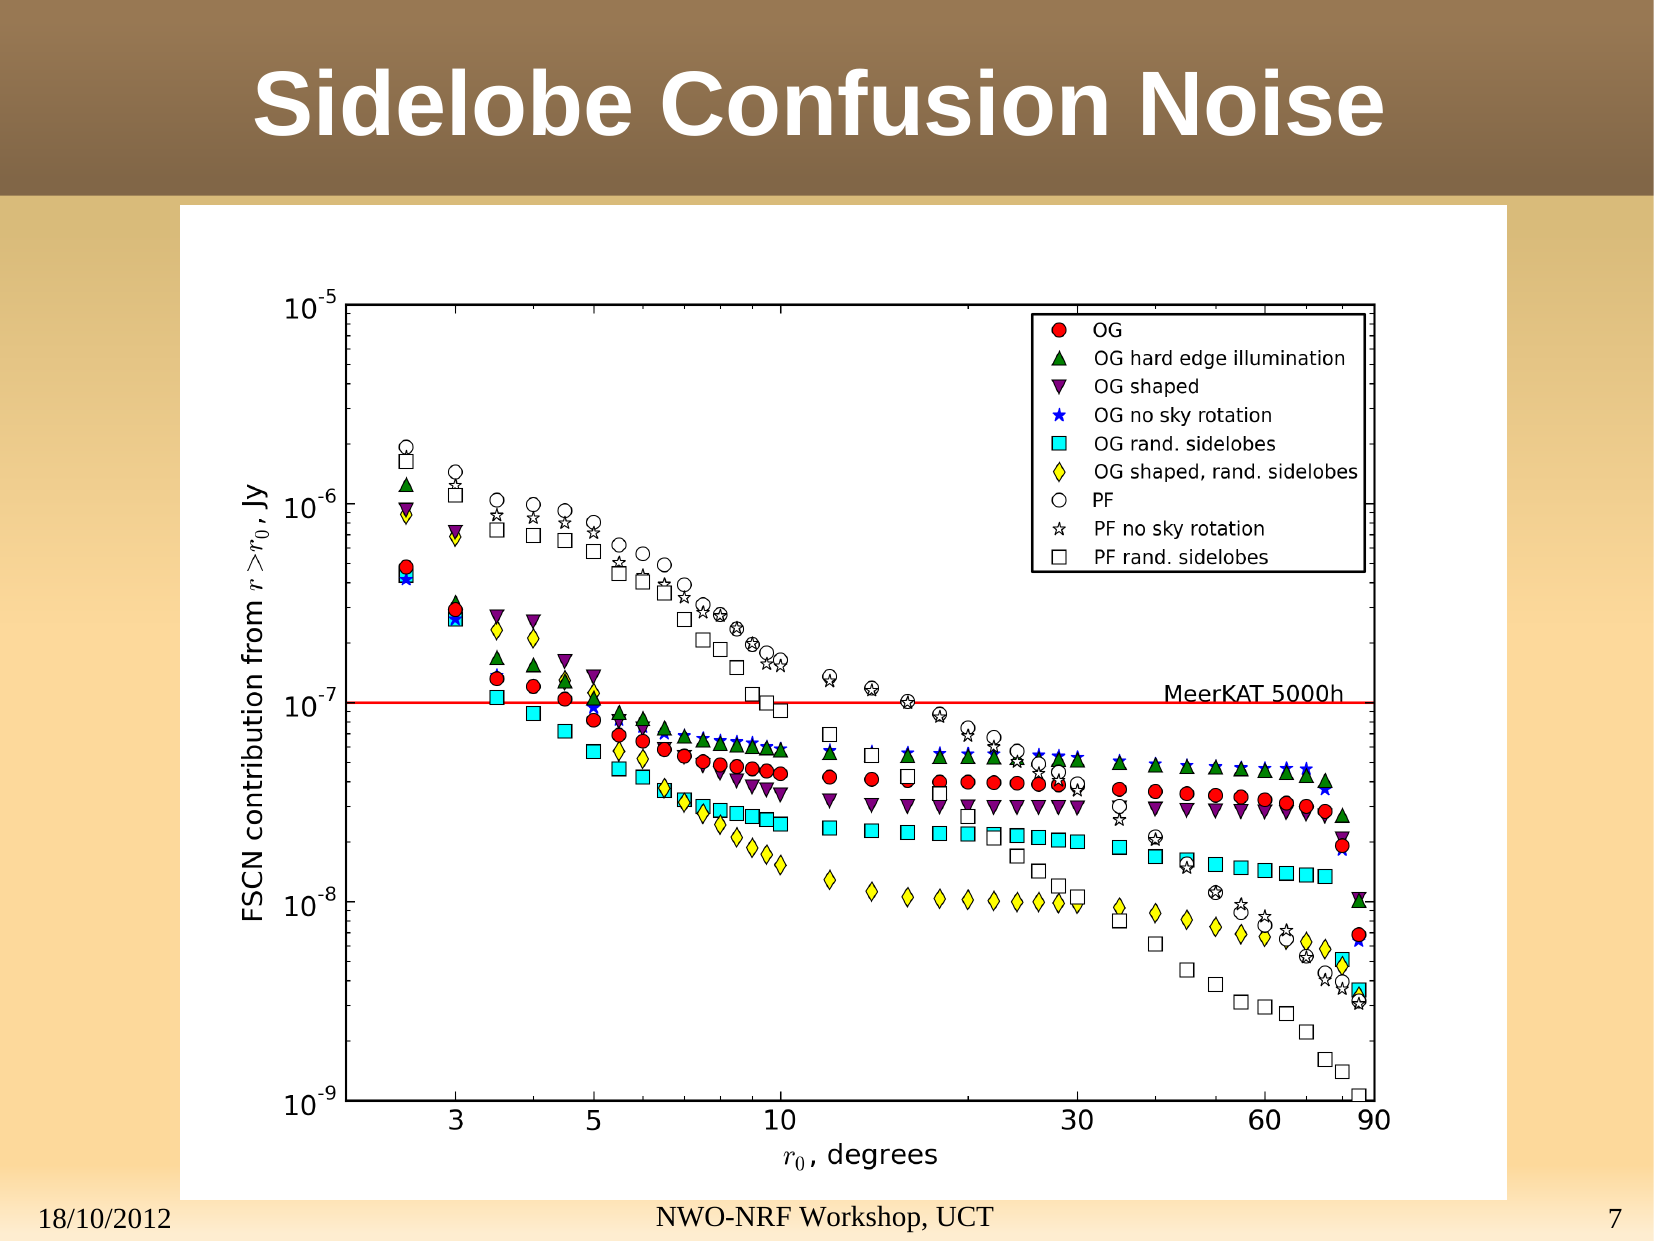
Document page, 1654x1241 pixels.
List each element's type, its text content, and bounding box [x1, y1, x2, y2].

picture [0, 0, 1654, 1241]
title Sidelobe Confusion Noise [76, 0, 1565, 208]
